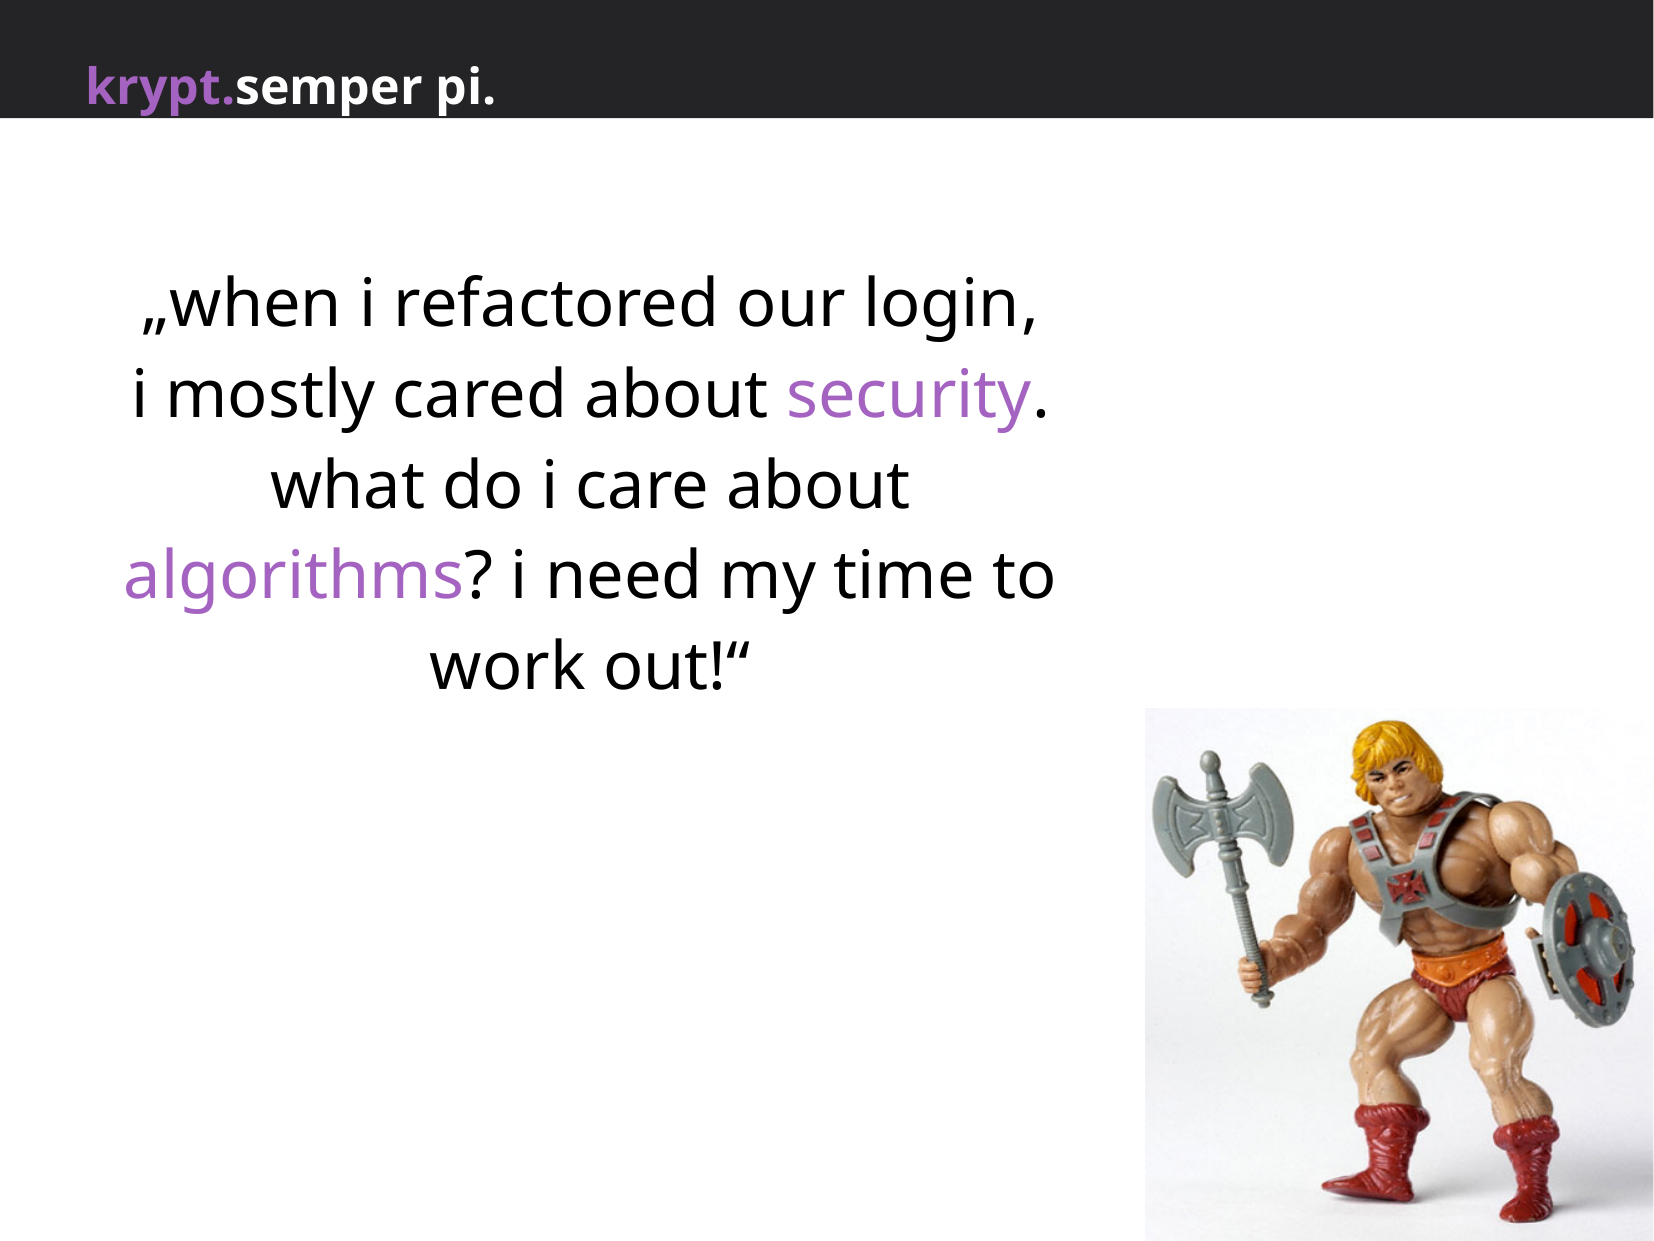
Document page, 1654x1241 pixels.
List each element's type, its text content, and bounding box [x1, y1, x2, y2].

text_box [229, 584, 249, 594]
text_box [797, 584, 802, 592]
text_box [165, 531, 1441, 1087]
text_box [0, 0, 1654, 119]
text_box „when i refactored our login, i mostly cared about security. what do i care about algorithms? i need my time to work out!“ [94, 248, 1087, 584]
text_box krypt.semper pi. [70, 43, 544, 119]
text_box [1026, 584, 1046, 594]
text_box [671, 584, 690, 594]
picture [1145, 708, 1654, 1241]
text_box [188, 584, 207, 594]
